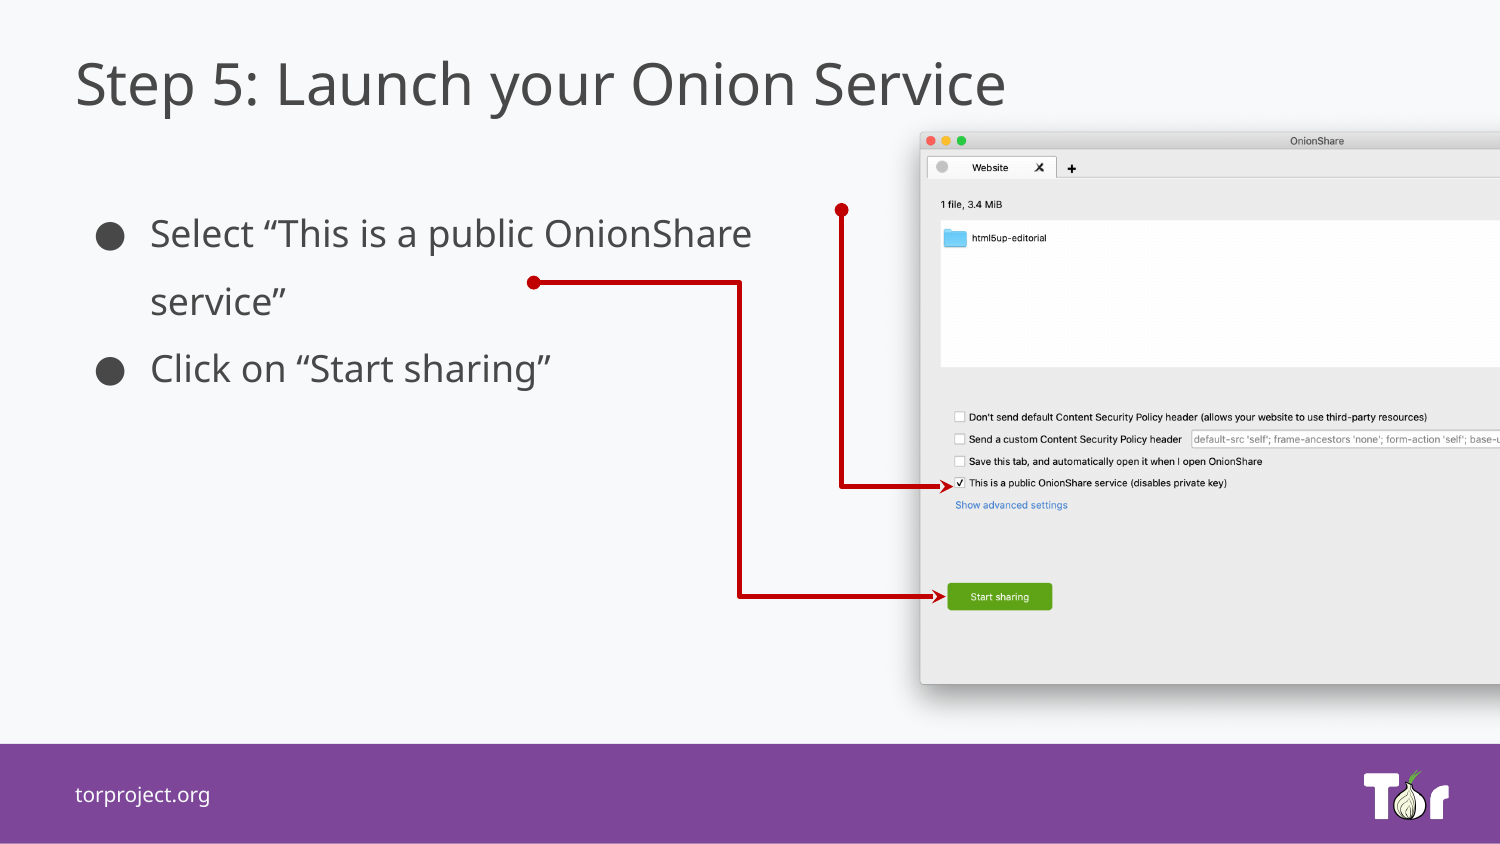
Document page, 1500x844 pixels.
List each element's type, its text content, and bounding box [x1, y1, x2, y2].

list Select “This is a public OnionShare service” Click on “Start sharing” [75, 187, 836, 713]
picture [877, 103, 1500, 741]
picture [1364, 768, 1449, 820]
title Step 5: Launch your Onion Service [75, 46, 1436, 141]
